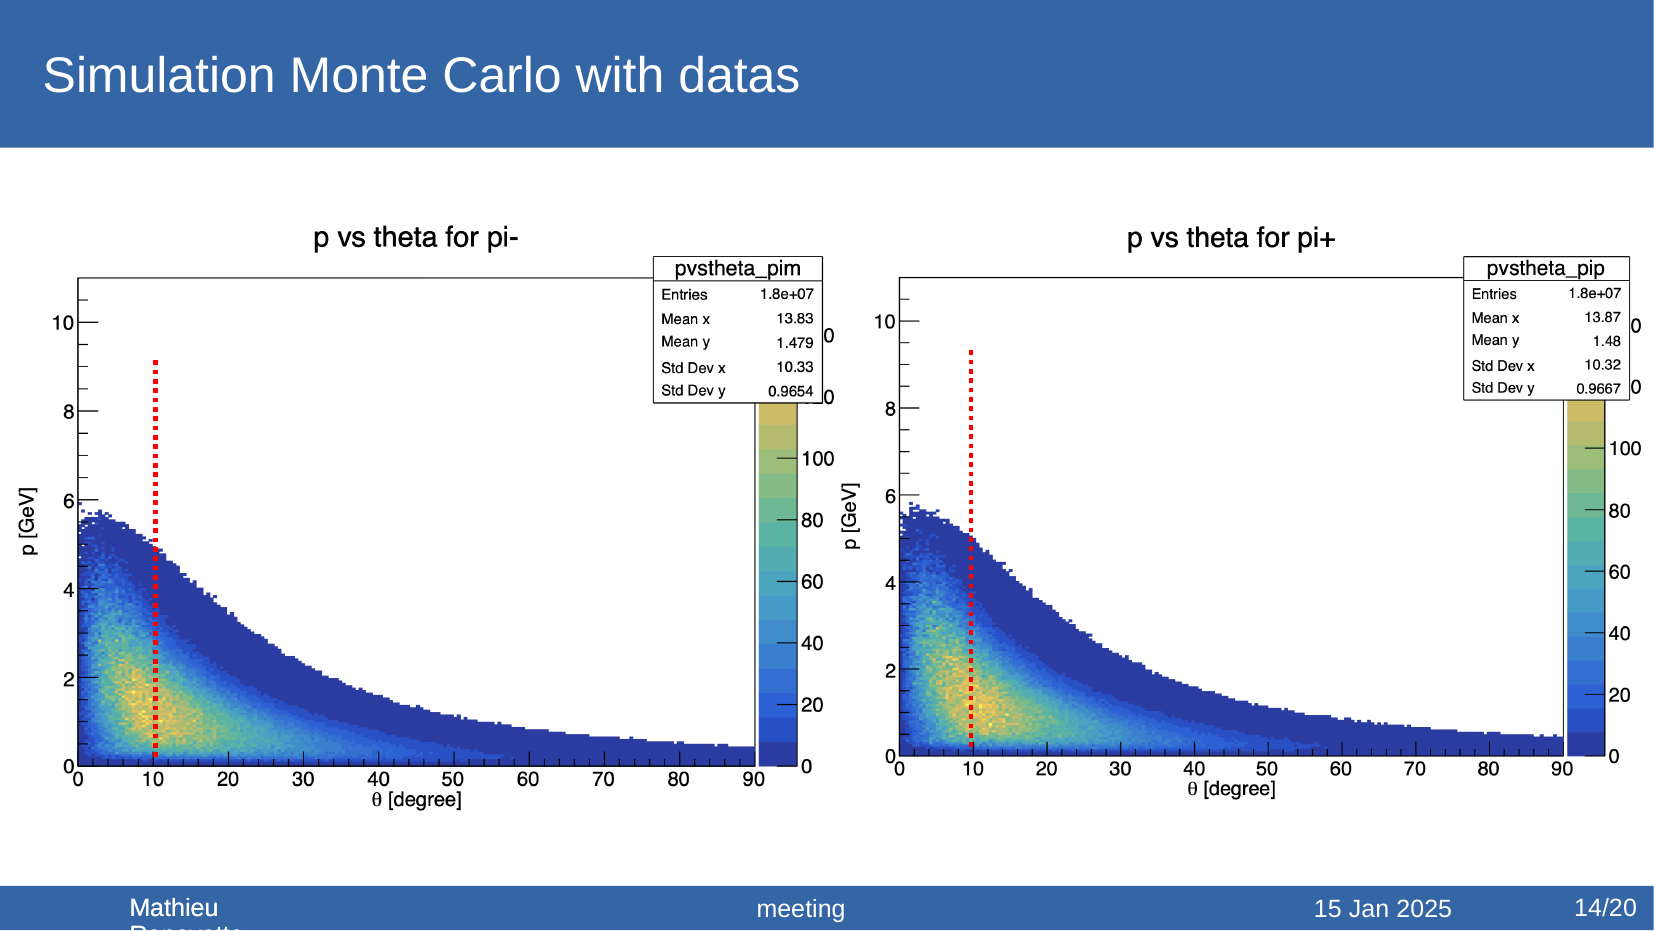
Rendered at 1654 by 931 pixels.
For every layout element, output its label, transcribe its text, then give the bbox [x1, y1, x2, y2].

text_box Simulation Monte Carlo with datas [27, 40, 886, 114]
text_box Mathieu Ronayette [114, 885, 355, 929]
text_box meeting [734, 887, 953, 931]
text_box [0, 0, 1654, 148]
text_box 14/20 [1559, 885, 1654, 930]
picture [10, 219, 1644, 816]
text_box [0, 885, 131, 931]
text_box [226, 885, 1654, 931]
text_box 15 Jan 2025 [1299, 887, 1536, 931]
